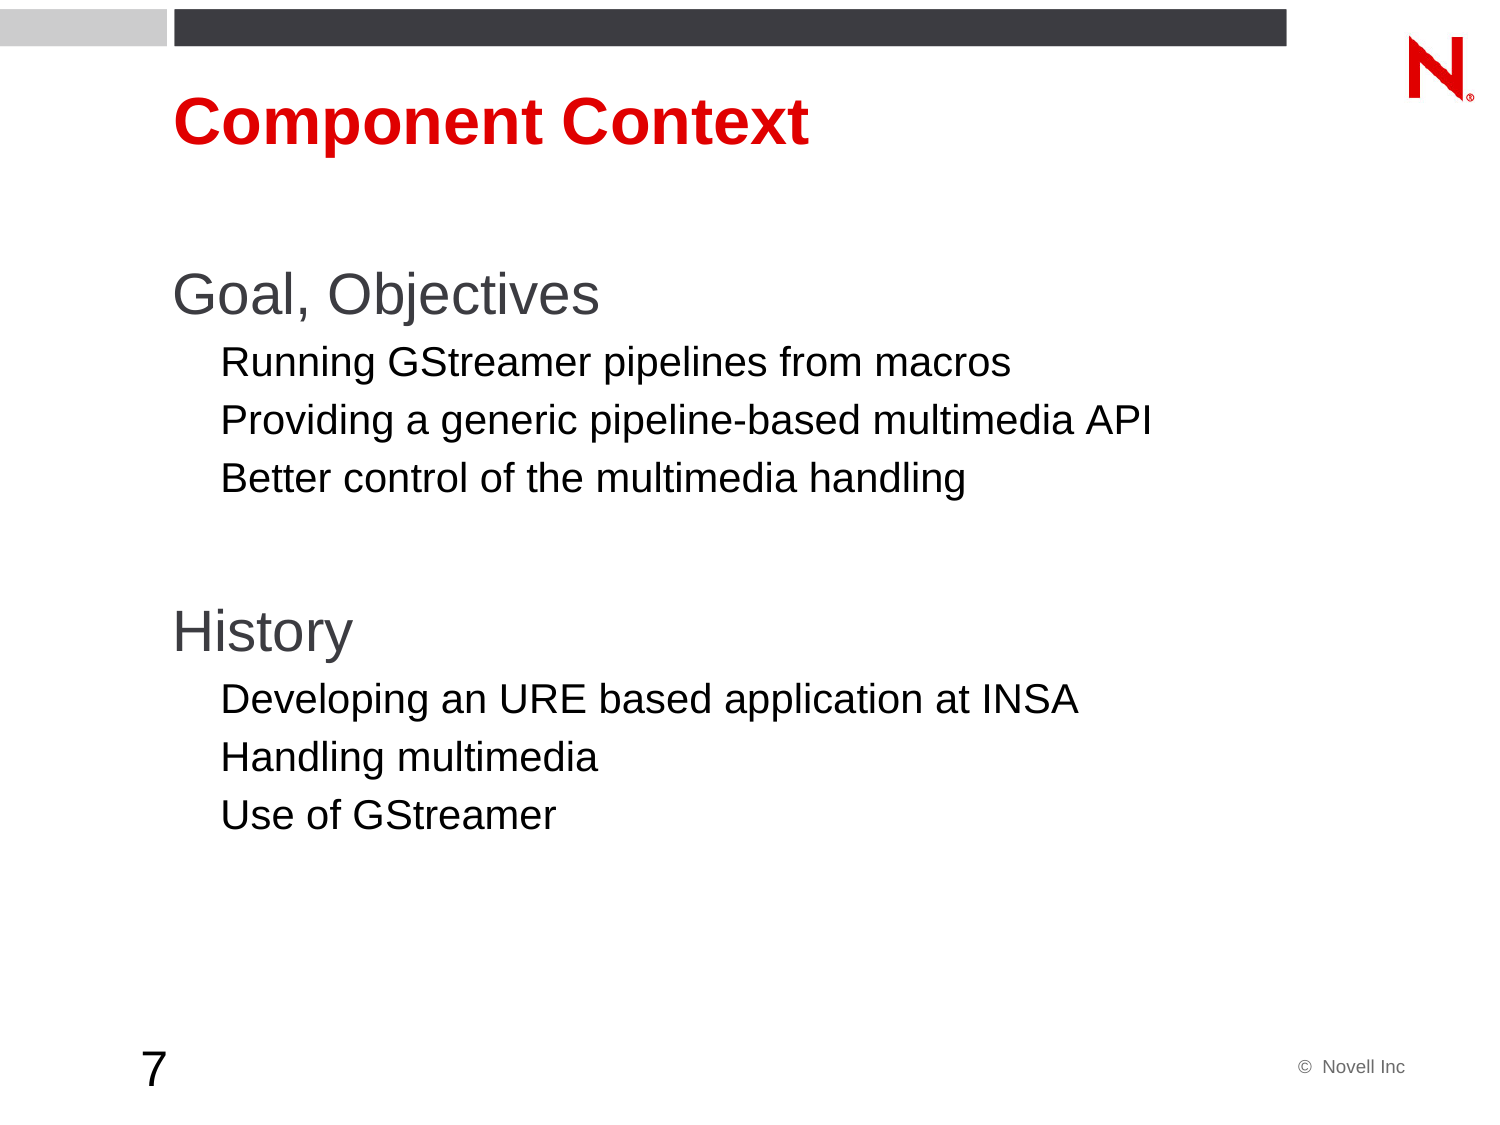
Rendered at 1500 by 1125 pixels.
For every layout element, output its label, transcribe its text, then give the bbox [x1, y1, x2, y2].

title Component Context [173, 41, 1395, 205]
list Goal, Objectives Running GStreamer pipelines from macros Providing a generic pipeline-based multimedia API Better control of the multimedia handling History Developing an URE based application at INSA Handling multimedia Use of GStreamer [172, 246, 1413, 977]
picture [1404, 32, 1477, 105]
